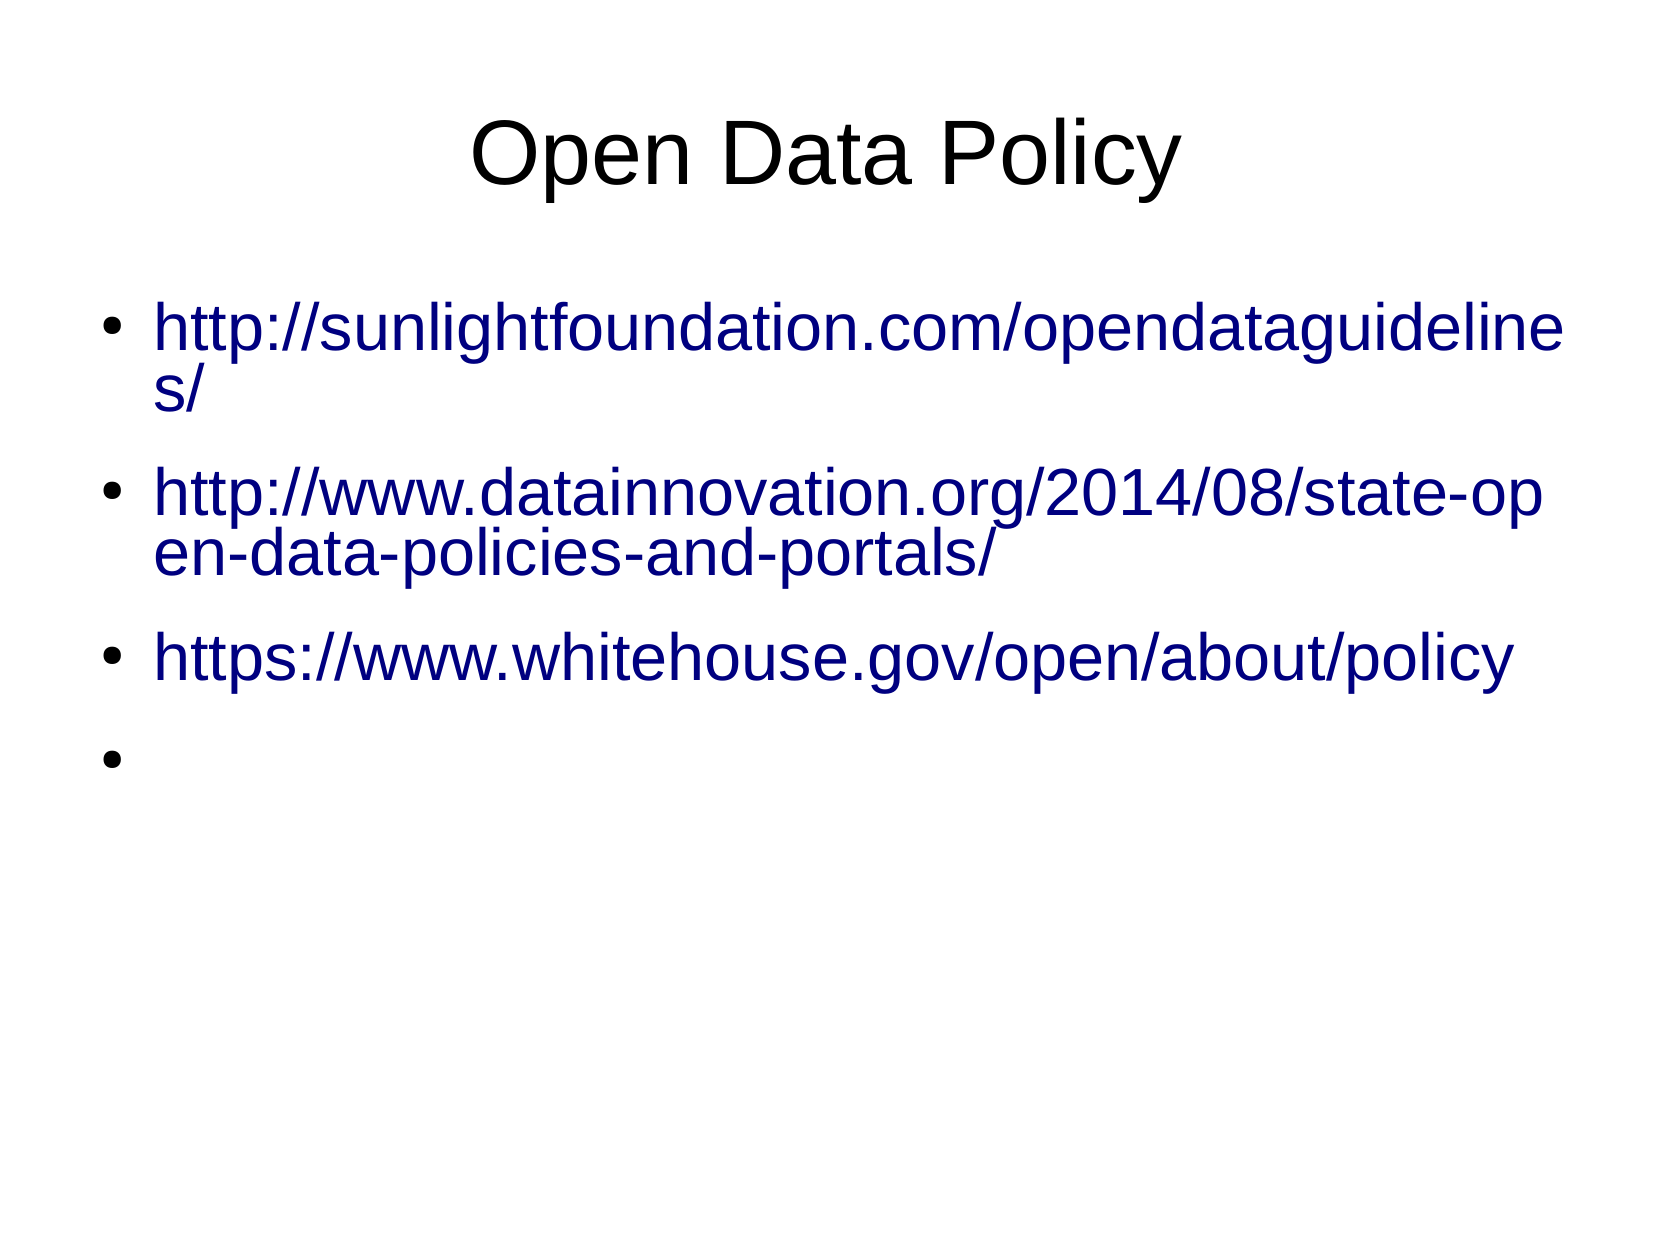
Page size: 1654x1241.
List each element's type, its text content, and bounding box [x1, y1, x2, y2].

list http://sunlightfoundation.com/opendataguidelines/ http://www.datainnovation.org/2014/08/state-open-data-policies-and-portals/ https://www.whitehouse.gov/open/about/policy [82, 290, 1571, 1010]
title Open Data Policy [82, 49, 1571, 257]
